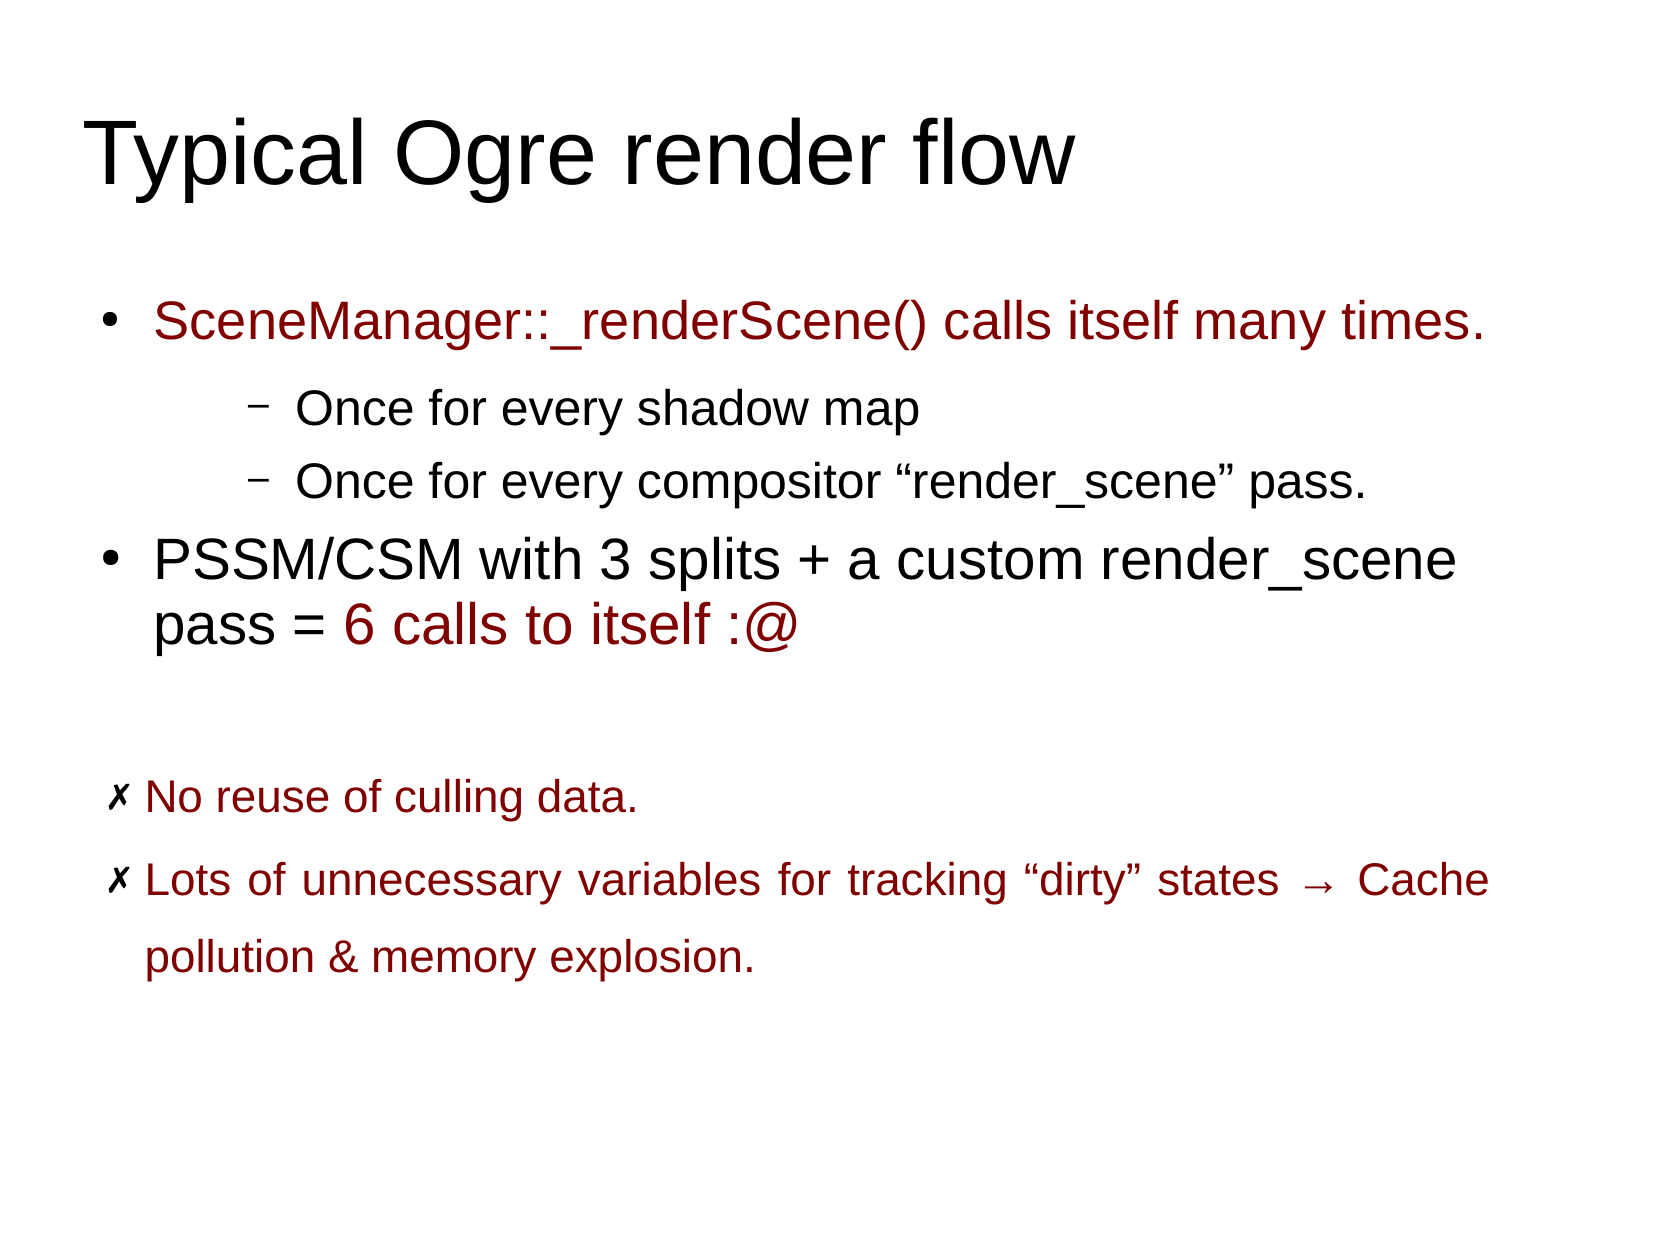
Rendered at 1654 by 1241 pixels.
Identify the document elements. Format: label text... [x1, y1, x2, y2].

list SceneManager::_renderScene() calls itself many times. Once for every shadow map Once for every compositor “render_scene” pass. PSSM/CSM with 3 splits + a custom render_scene pass = 6 calls to itself :@ [151, 964, 523, 975]
text_box Lots of unnecessary variables for tracking “dirty” states → Cache pollution & memory explosion. [59, 820, 1506, 964]
list SceneManager::_renderScene() calls itself many times. Once for every shadow map Once for every compositor “render_scene” pass. PSSM/CSM with 3 splits + a custom render_scene pass = 6 calls to itself :@ [82, 290, 1571, 975]
title Typical Ogre render flow [82, 49, 1571, 257]
list SceneManager::_renderScene() calls itself many times. Once for every shadow map Once for every compositor “render_scene” pass. PSSM/CSM with 3 splits + a custom render_scene pass = 6 calls to itself :@ [82, 805, 516, 820]
text_box No reuse of culling data. [59, 738, 1506, 805]
